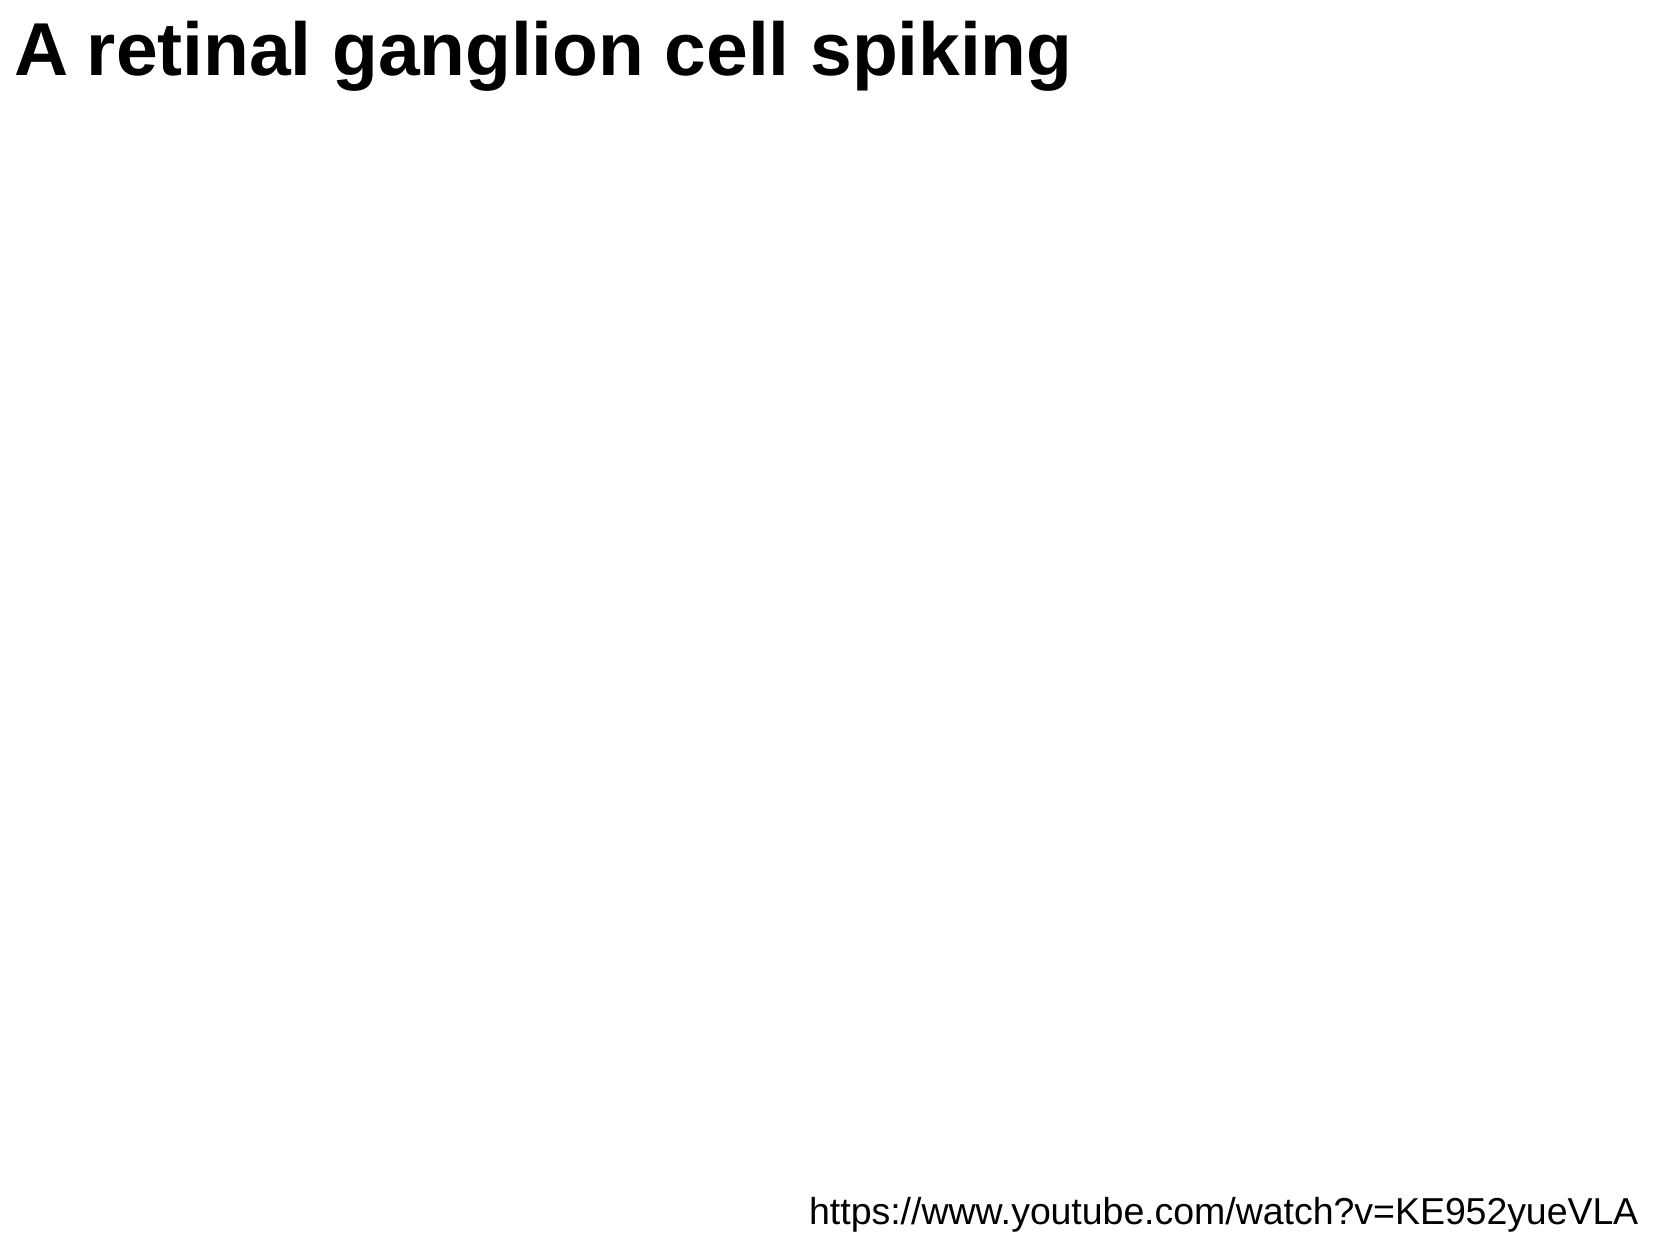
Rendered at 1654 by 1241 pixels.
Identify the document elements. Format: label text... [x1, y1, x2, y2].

text_box A retinal ganglion cell spiking [0, 0, 1089, 99]
text_box https://www.youtube.com/watch?v=KE952yueVLA [794, 1183, 1654, 1241]
